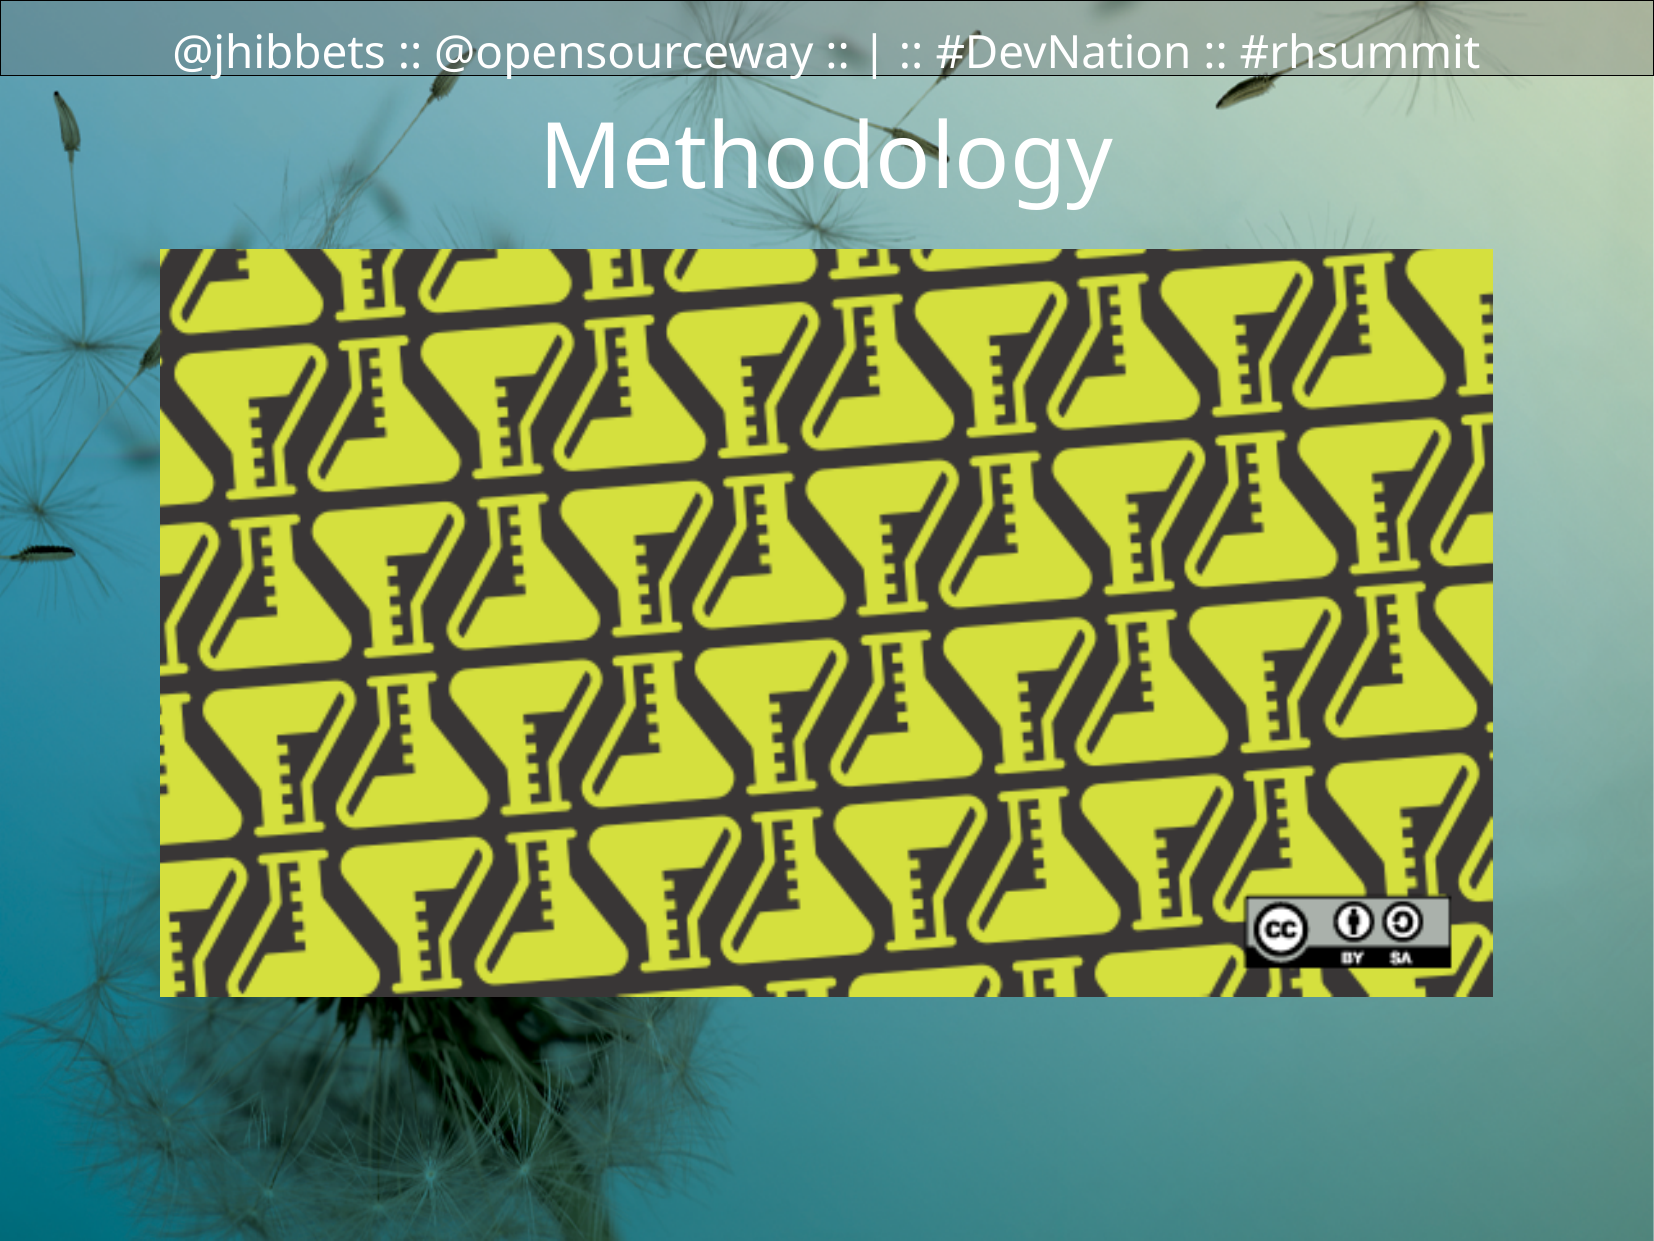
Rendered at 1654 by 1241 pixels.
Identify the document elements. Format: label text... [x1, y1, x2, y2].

title Methodology [82, 49, 1571, 257]
picture [0, 76, 1654, 1241]
